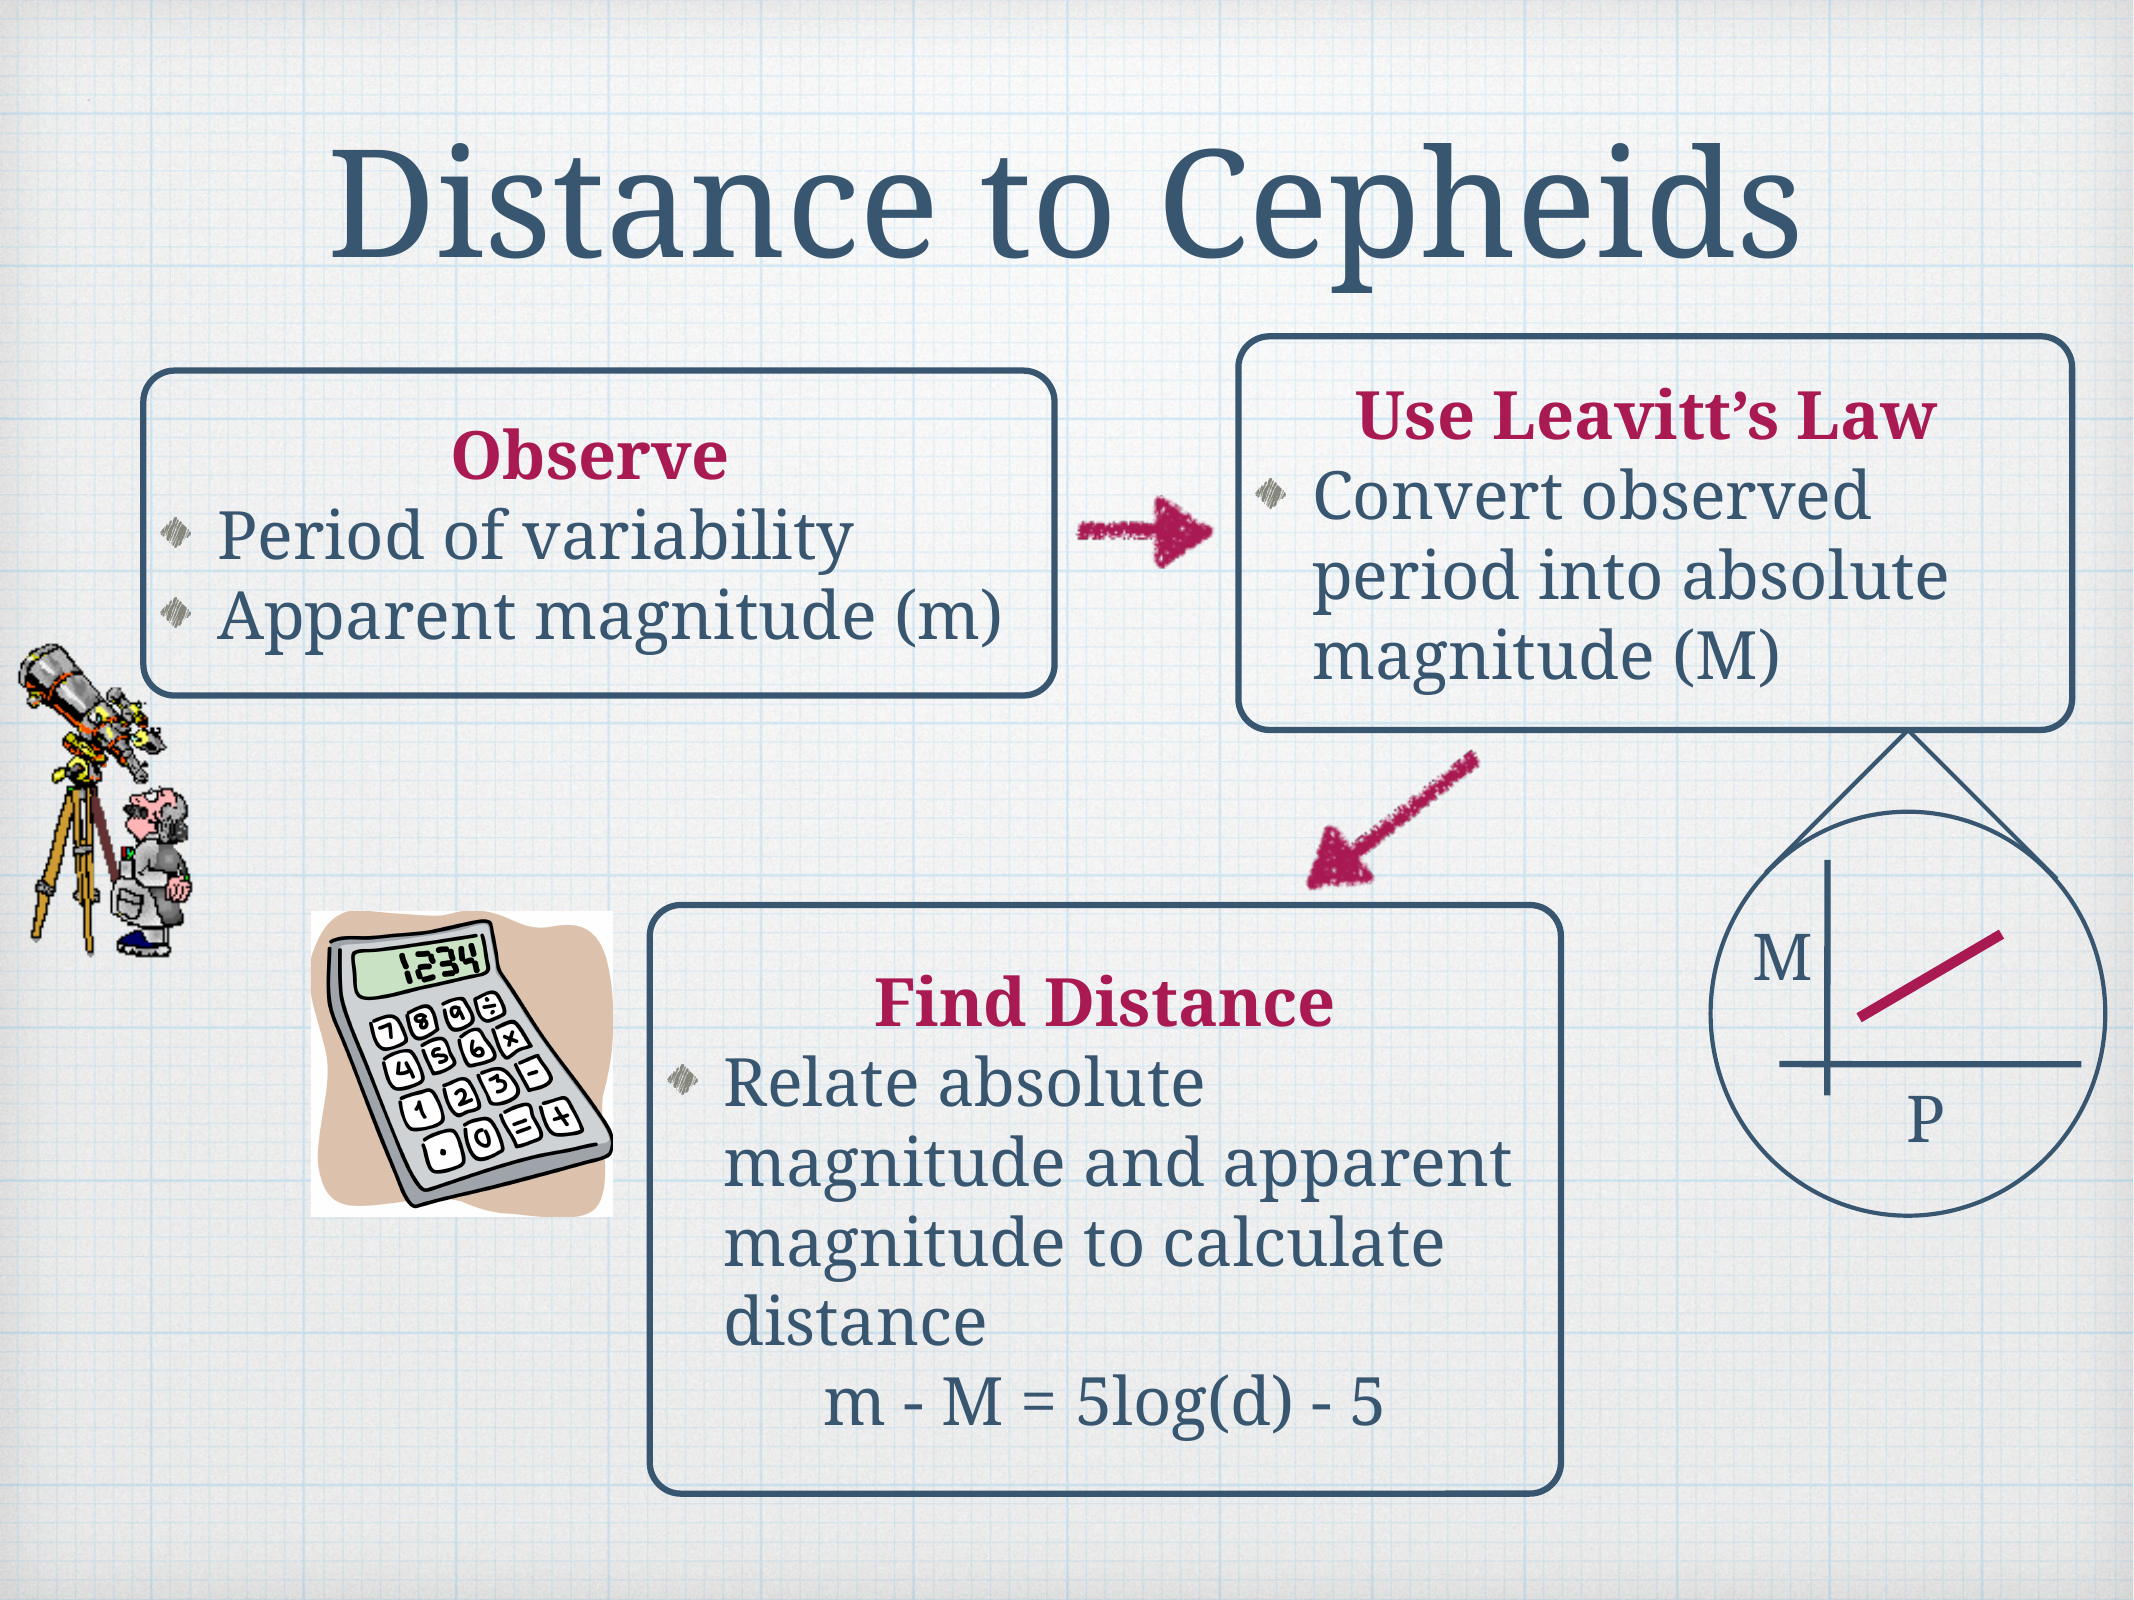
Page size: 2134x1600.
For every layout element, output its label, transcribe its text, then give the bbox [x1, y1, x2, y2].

text_box P [1898, 1069, 1963, 1164]
picture [1255, 478, 1286, 509]
text_box Observe Period of variability Apparent magnitude (m) [143, 370, 1055, 696]
picture [0, 0, 2134, 1600]
text_box M [1744, 907, 1826, 1002]
text_box Use Leavitt’s Law Convert observed period into absolute magnitude (M) [1238, 336, 2073, 730]
picture [1713, 814, 2103, 1213]
text_box Find Distance Relate absolute magnitude and apparent magnitude to calculate distance m - M = 5log(d) - 5 [649, 904, 1562, 1494]
picture [160, 597, 191, 628]
picture [1805, 734, 2014, 840]
text_box Distance to Cepheids [208, 0, 1925, 398]
picture [160, 517, 191, 548]
